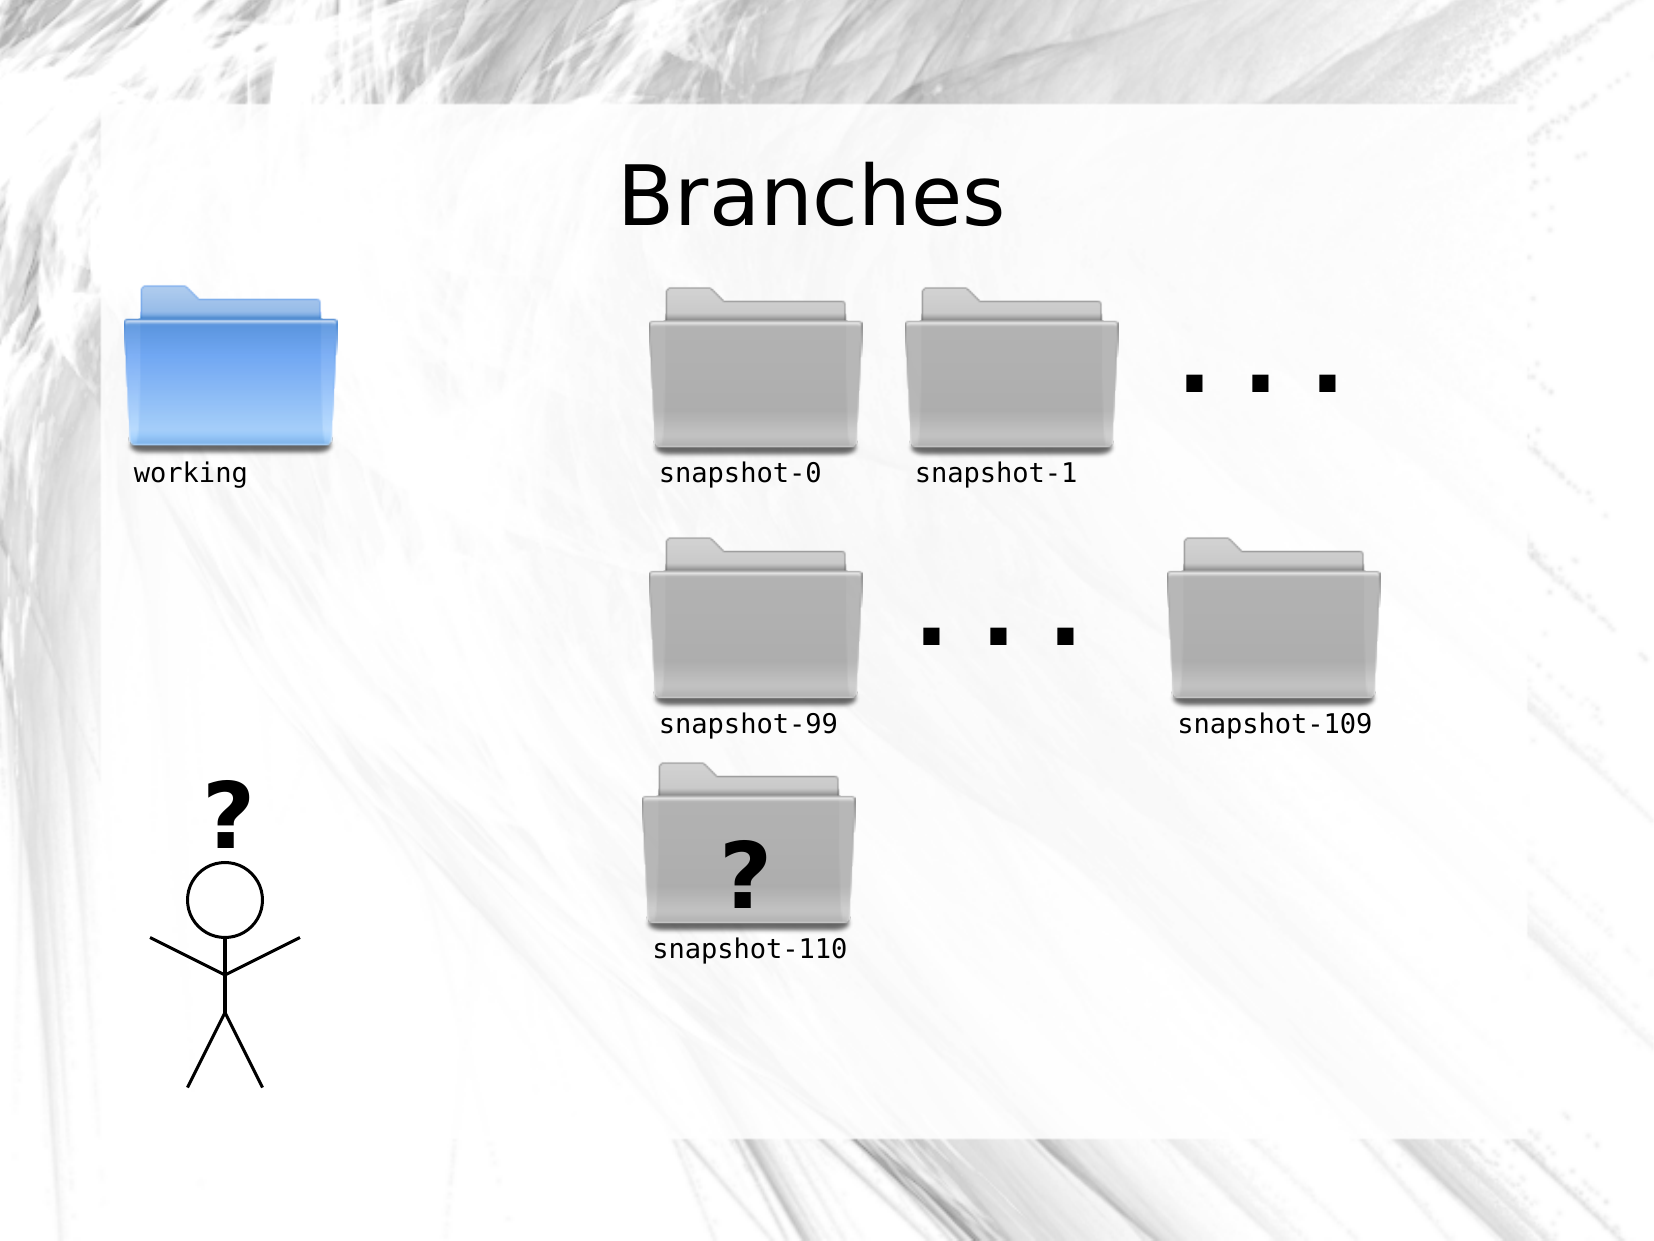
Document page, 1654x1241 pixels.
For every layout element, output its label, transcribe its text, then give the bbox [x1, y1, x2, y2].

text_box snapshot-0 [644, 450, 837, 497]
text_box snapshot-1 [900, 450, 1093, 497]
title Branches [118, 112, 1506, 281]
text_box snapshot-110 [637, 925, 704, 972]
text_box working [119, 450, 263, 497]
text_box ? [187, 755, 271, 953]
text_box snapshot-110 [788, 925, 863, 972]
picture [0, 0, 1654, 1241]
text_box snapshot-99 [644, 700, 853, 747]
text_box ? [704, 815, 788, 1013]
text_box snapshot-109 [1162, 700, 1388, 747]
text_box . . . [900, 553, 1098, 751]
text_box . . . [1162, 300, 1361, 497]
